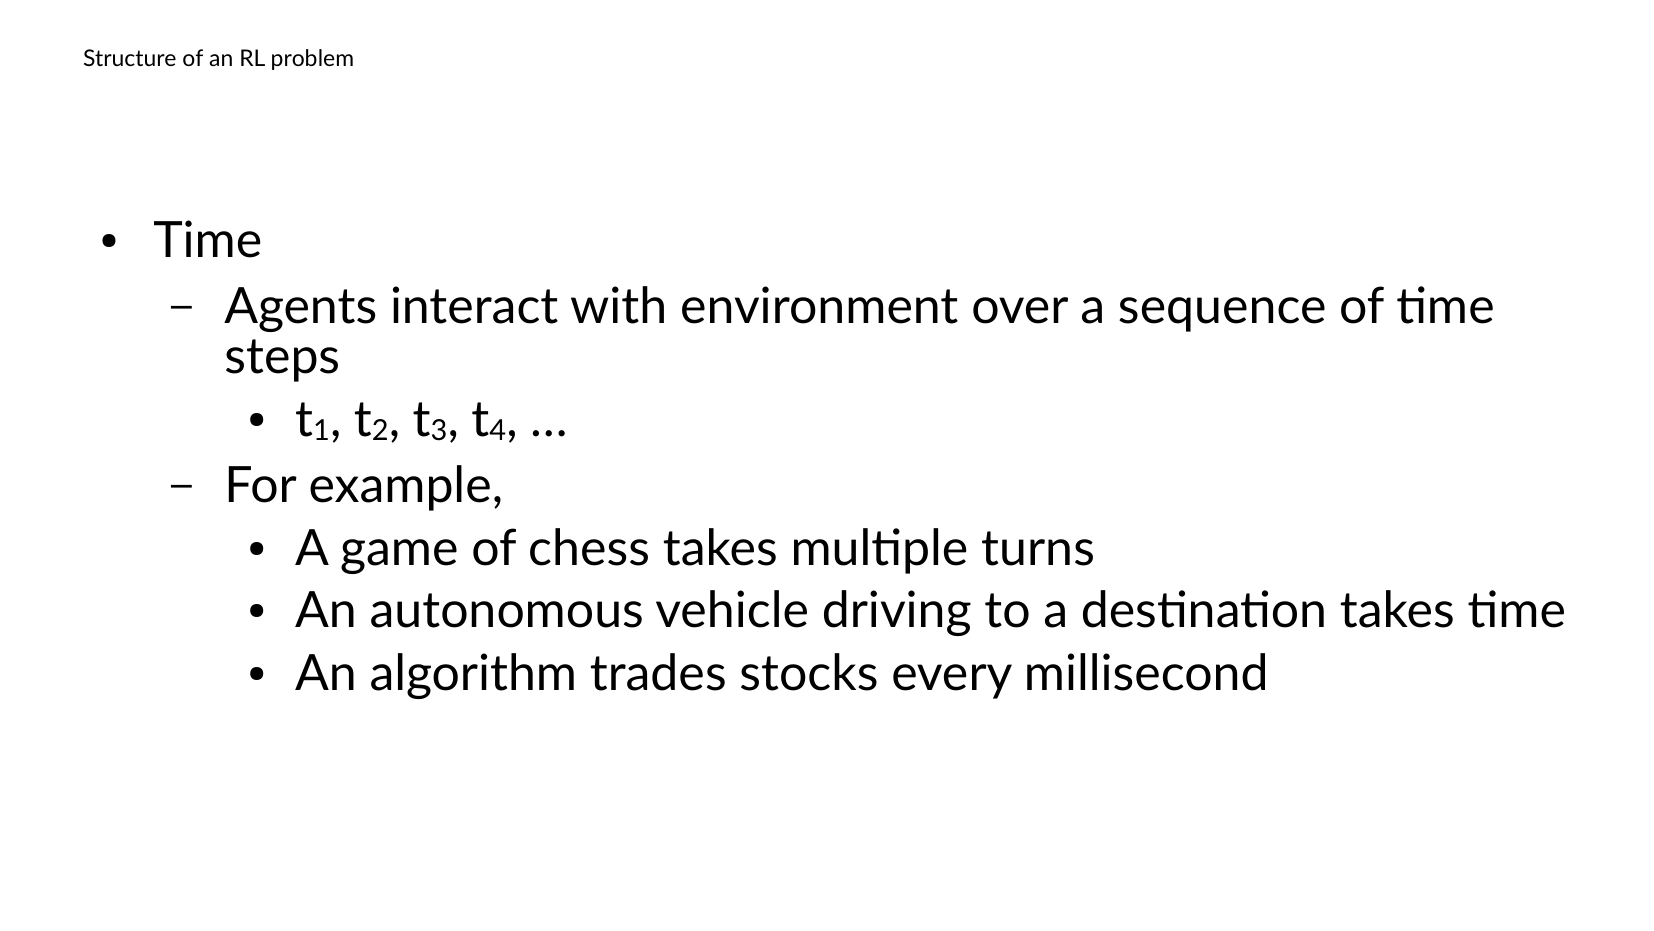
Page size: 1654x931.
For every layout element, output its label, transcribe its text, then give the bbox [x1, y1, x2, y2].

title Structure of an RL problem [83, 0, 1571, 119]
list Time Agents interact with environment over a sequence of time steps t1, t2, t3, t4, … For example, A game of chess takes multiple turns An autonomous vehicle driving to a destination takes time An algorithm trades stocks every millisecond [82, 217, 1571, 839]
